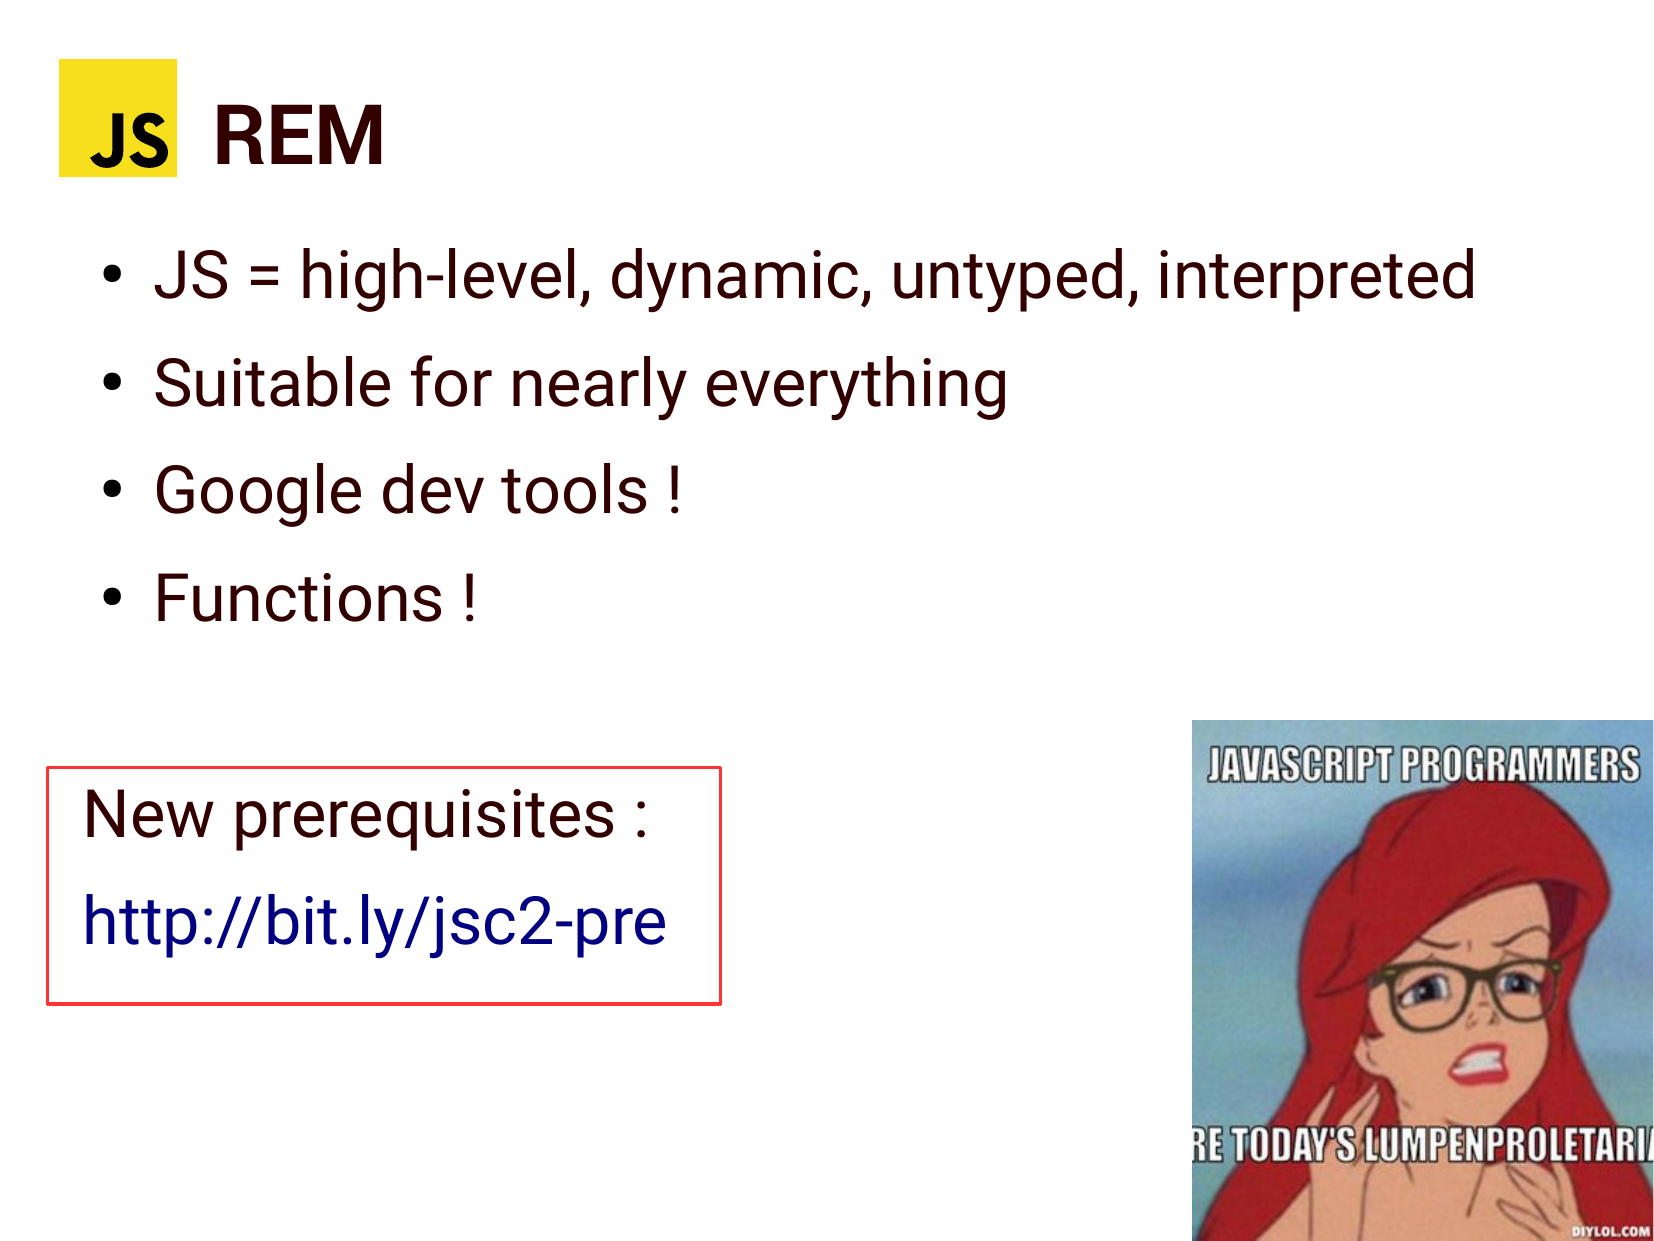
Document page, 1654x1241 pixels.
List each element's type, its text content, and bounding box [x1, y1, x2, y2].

title REM [194, 72, 1559, 201]
picture [1192, 720, 1654, 1241]
list JS = high-level, dynamic, untyped, interpreted Suitable for nearly everything Google dev tools ! Functions ! New prerequisites : http://bit.ly/jsc2-pre [82, 236, 1571, 976]
list JS = high-level, dynamic, untyped, interpreted Suitable for nearly everything Google dev tools ! Functions ! New prerequisites : http://bit.ly/jsc2-pre [82, 769, 719, 976]
